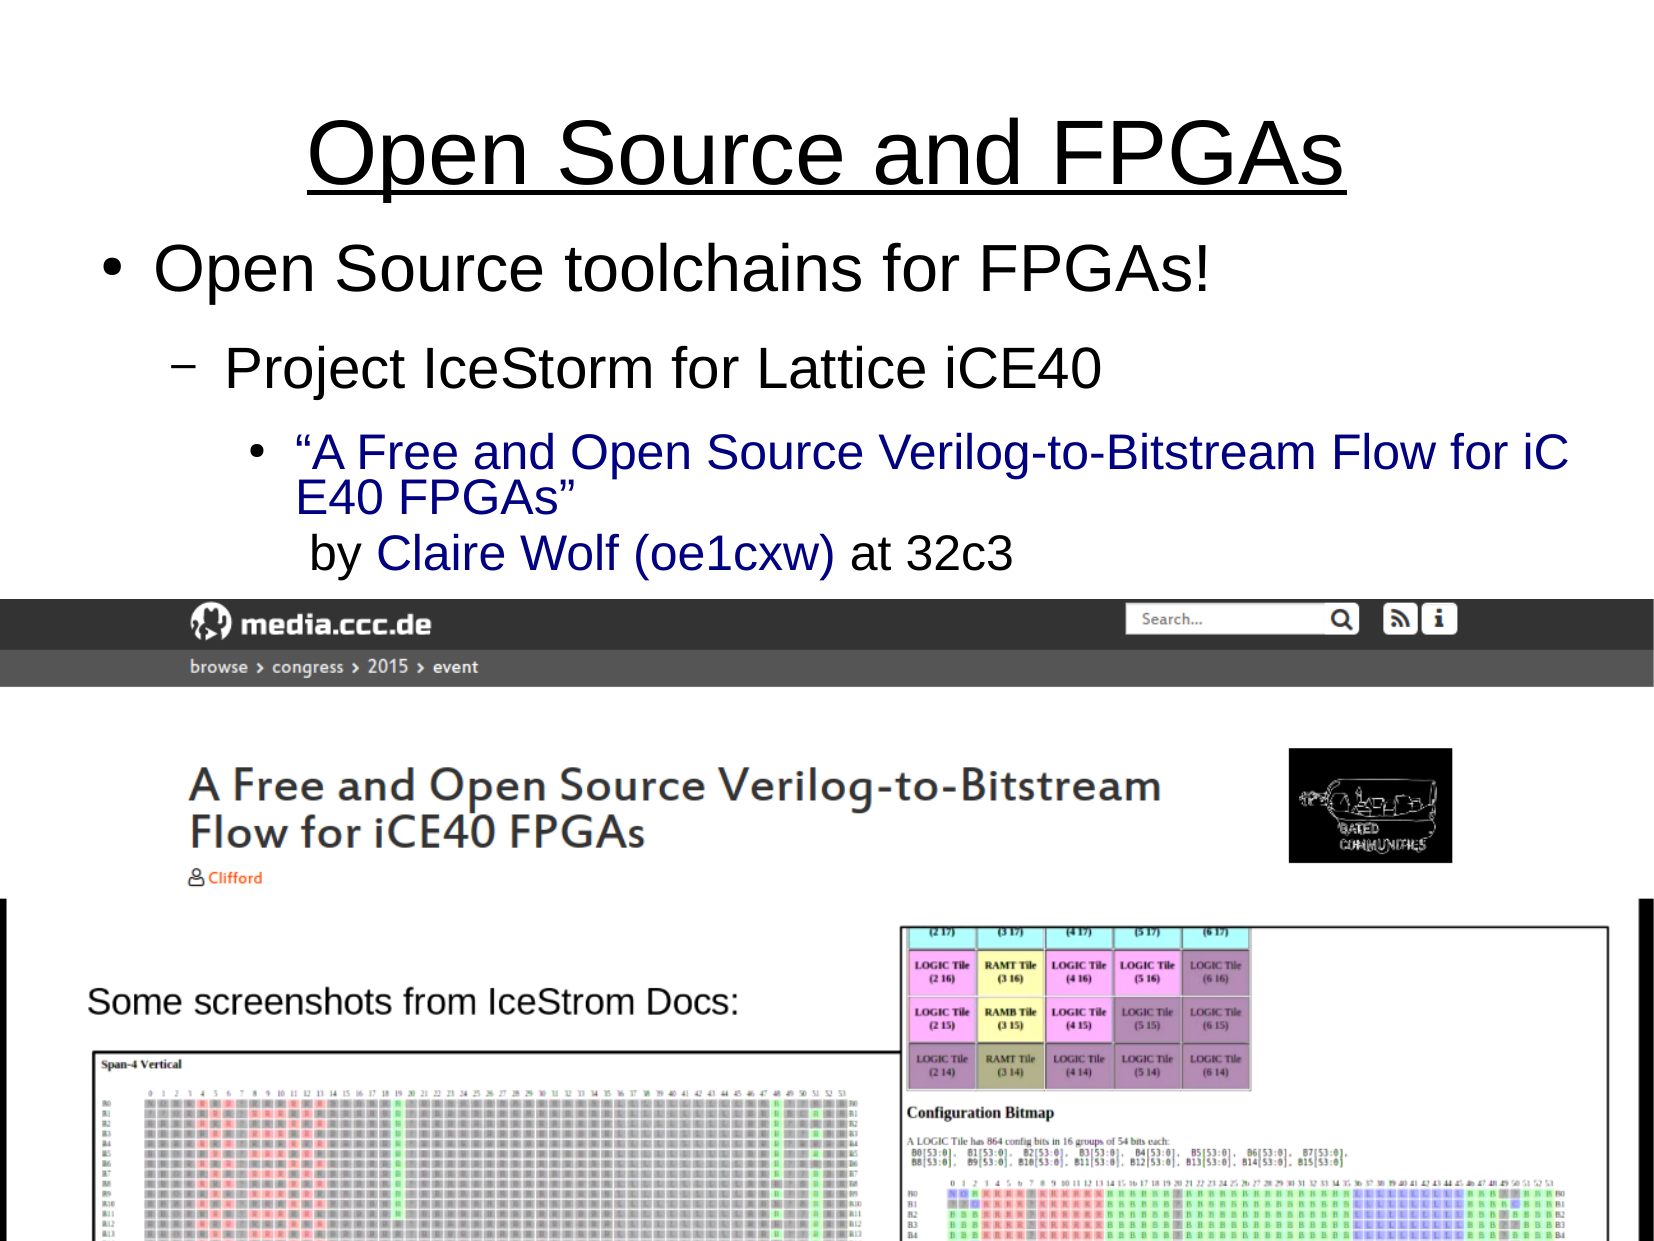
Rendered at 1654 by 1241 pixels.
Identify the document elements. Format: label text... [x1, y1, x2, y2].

picture [0, 599, 1654, 1241]
title Open Source and FPGAs [82, 49, 1571, 257]
list Open Source toolchains for FPGAs! Project IceStorm for Lattice iCE40 “A Free and Open Source Verilog-to-Bitstream Flow for iCE40 FPGAs” by Claire Wolf (oe1cxw) at 32c3 [82, 257, 1571, 599]
